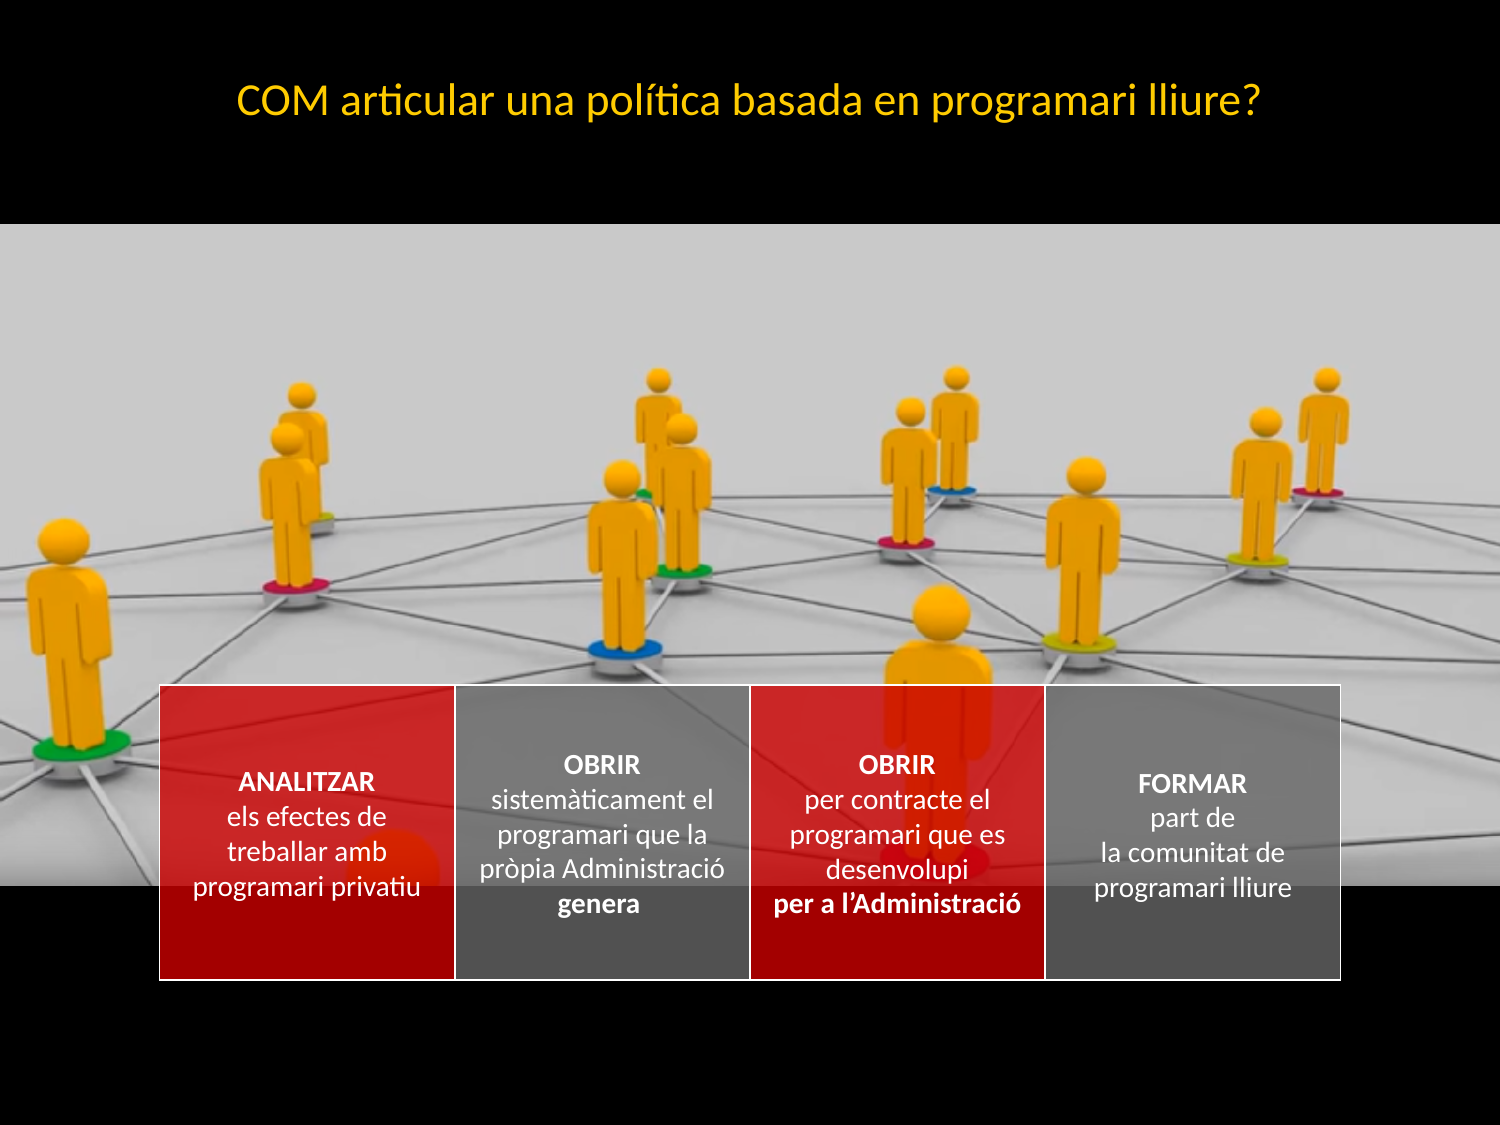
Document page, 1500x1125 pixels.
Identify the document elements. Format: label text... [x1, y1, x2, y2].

text_box [159, 911, 1341, 981]
text_box OBRIR sistemàticament el programari que la pròpia Administració genera [454, 737, 751, 928]
picture [0, 224, 1500, 886]
text_box OBRIR per contracte el programari que es desenvolupi per a l’Administració [751, 737, 1046, 928]
text_box FORMAR part de la comunitat de programari lliure [1046, 756, 1341, 912]
text_box ANALITZAR els efectes de treballar amb programari privatiu [159, 754, 454, 911]
text_box COM articular una política basada en programari lliure? [0, 73, 1500, 173]
text_box [159, 684, 1341, 756]
